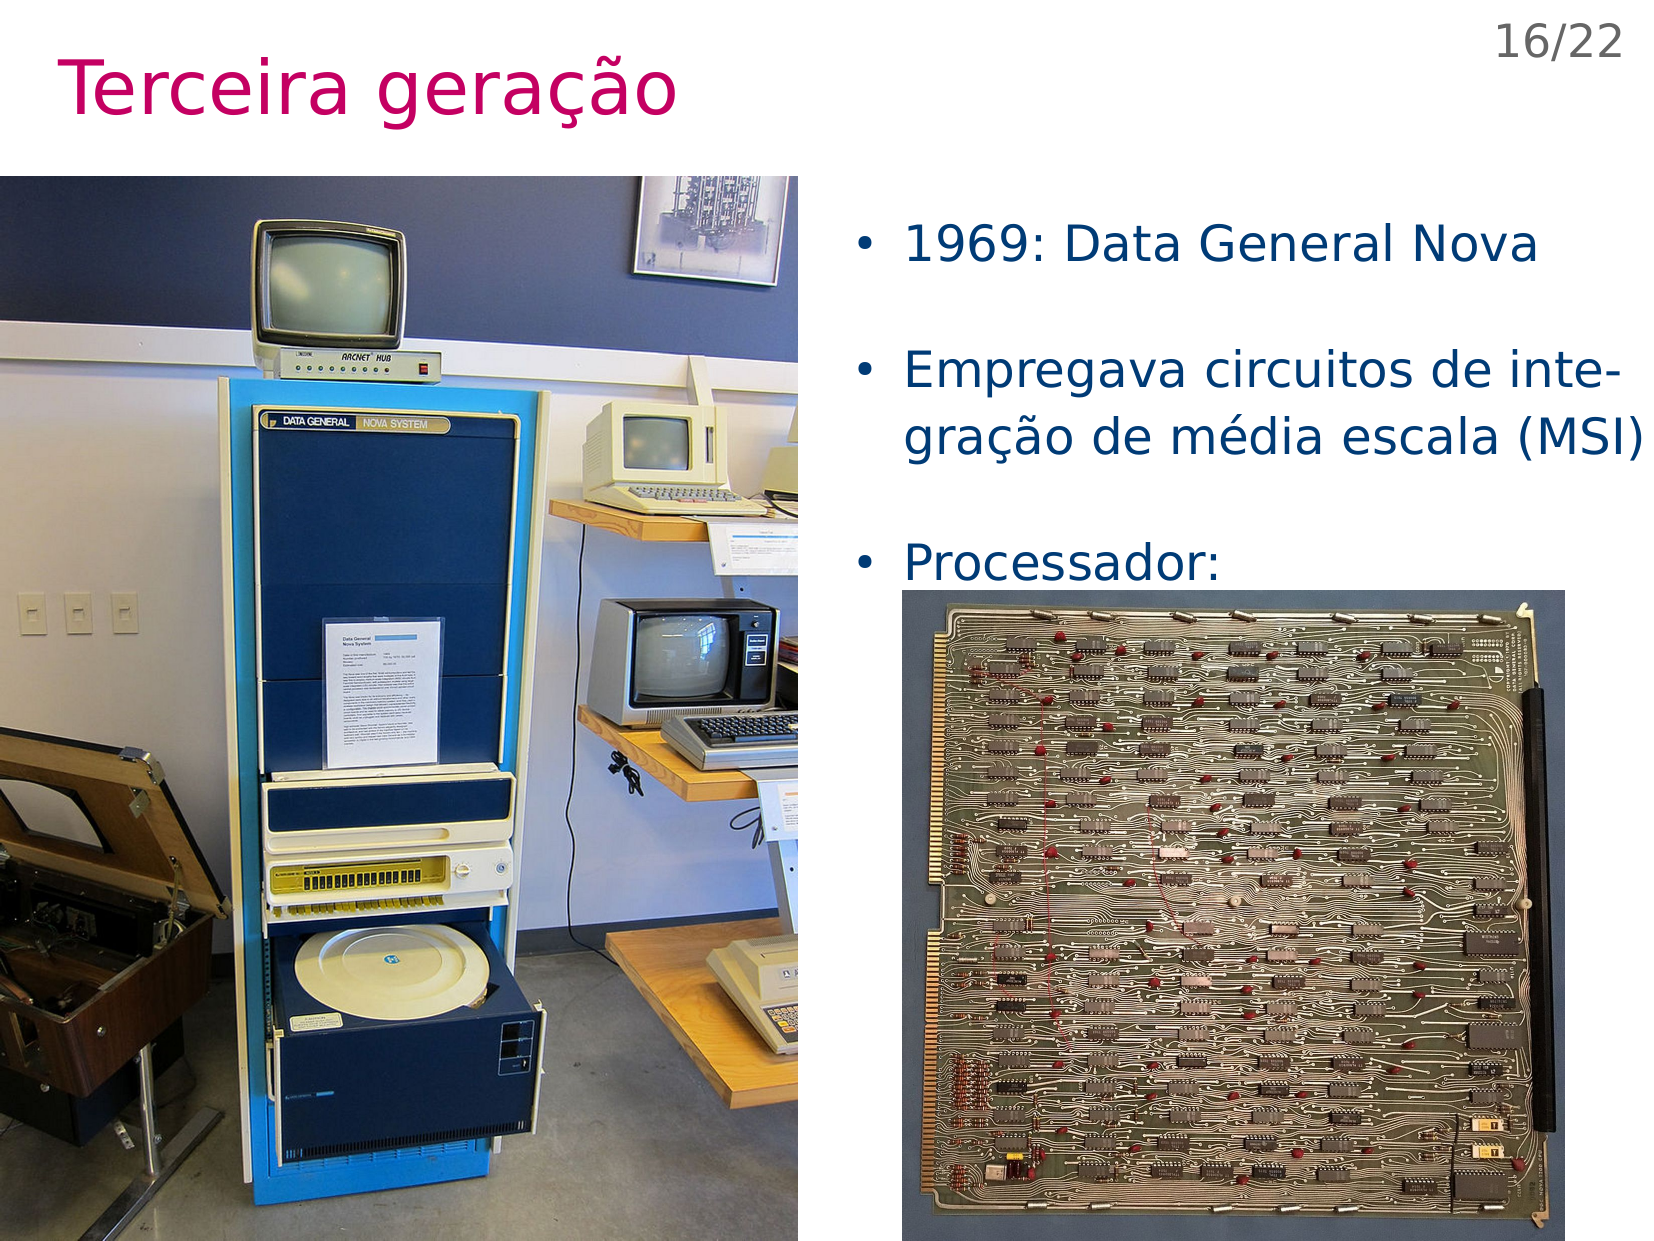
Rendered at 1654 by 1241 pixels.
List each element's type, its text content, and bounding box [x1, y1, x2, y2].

picture [902, 590, 1565, 1241]
list 1969: Data General Nova Empregava circuitos de inte-gração de média escala (MSI) Processador: [856, 206, 1654, 1211]
title Terceira geração [59, 29, 1625, 148]
picture [0, 176, 798, 1241]
